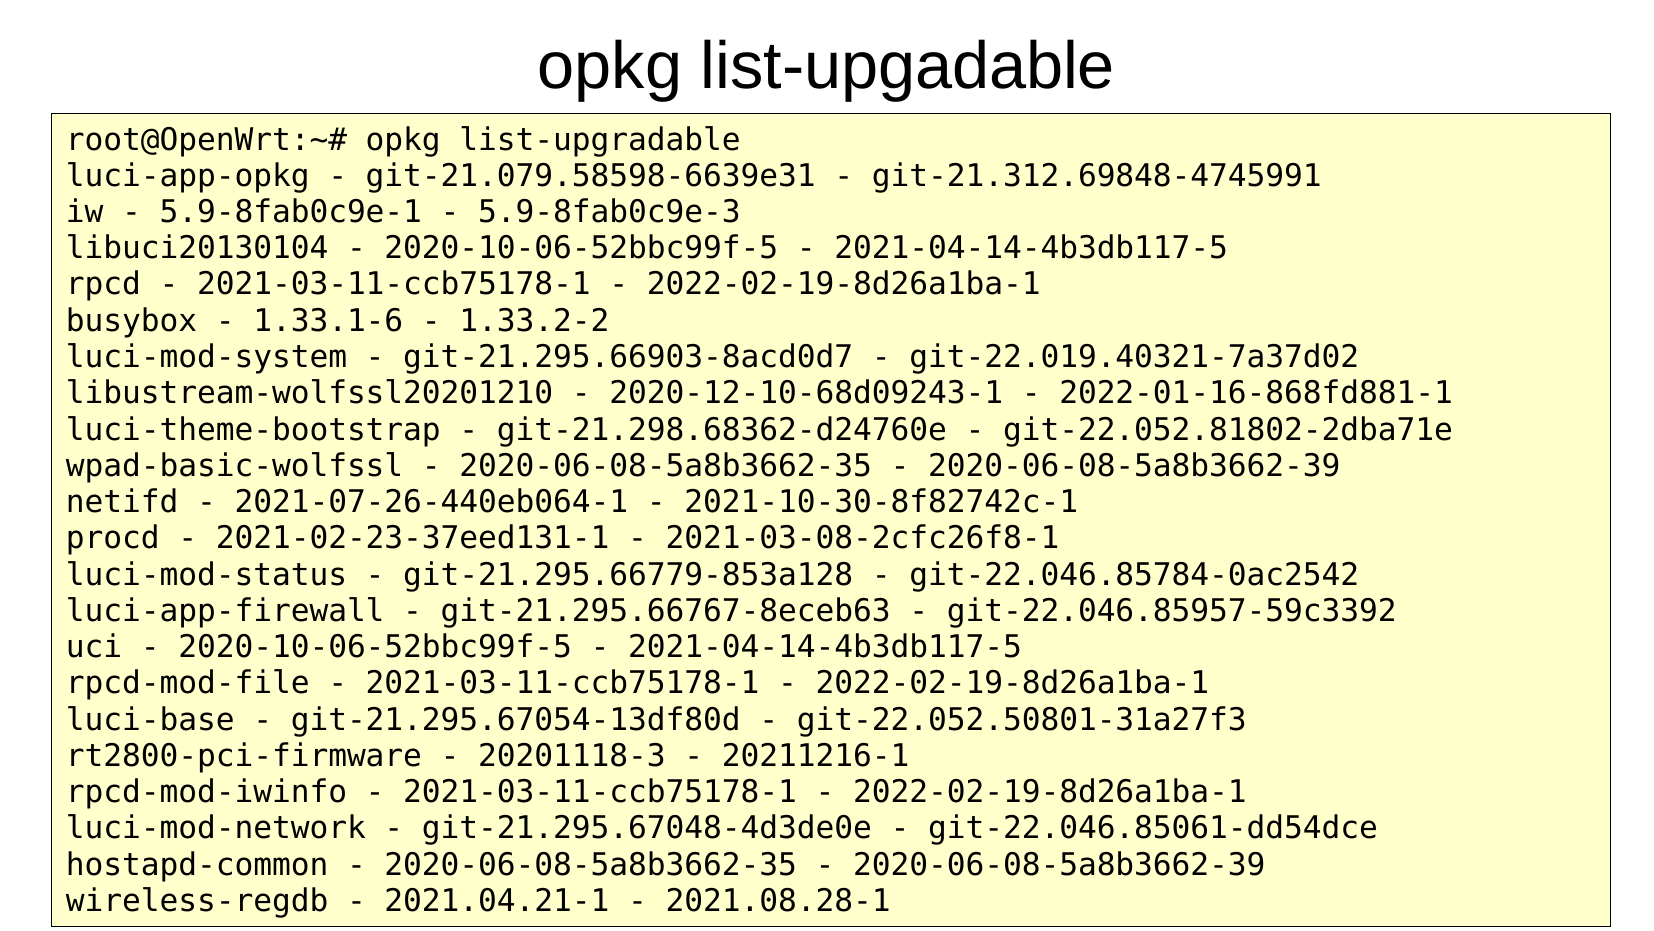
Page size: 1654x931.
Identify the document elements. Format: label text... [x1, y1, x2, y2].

title opkg list-upgadable [82, 28, 1571, 104]
table_header root@OpenWrt:~# opkg list-upgradable luci-app-opkg - git-21.079.58598-6639e31 - git-21.312.69848-4745991 iw - 5.9-8fab0c9e-1 - 5.9-8fab0c9e-3 libuci20130104 - 2020-10-06-52bbc99f-5 - 2021-04-14-4b3db117-5 rpcd - 2021-03-11-ccb75178-1 - 2022-02-19-8d26a1ba-1 busybox - 1.33.1-6 - 1.33.2-2 luci-mod-system - git-21.295.66903-8acd0d7 - git-22.019.40321-7a37d02 libustream-wolfssl20201210 - 2020-12-10-68d09243-1 - 2022-01-16-868fd881-1 luci-theme-bootstrap - git-21.298.68362-d24760e - git-22.052.81802-2dba71e wpad-basic-wolfssl - 2020-06-08-5a8b3662-35 - 2020-06-08-5a8b3662-39 netifd - 2021-07-26-440eb064-1 - 2021-10-30-8f82742c-1 procd - 2021-02-23-37eed131-1 - 2021-03-08-2cfc26f8-1 luci-mod-status - git-21.295.66779-853a128 - git-22.046.85784-0ac2542 luci-app-firewall - git-21.295.66767-8eceb63 - git-22.046.85957-59c3392 uci - 2020-10-06-52bbc99f-5 - 2021-04-14-4b3db117-5 rpcd-mod-file - 2021-03-11-ccb75178-1 - 2022-02-19-8d26a1ba-1 luci-base - git-21.295.67054-13df80d - git-22.052.50801-31a27f3 rt2800-pci-firmware - 20201118-3 - 20211216-1 rpcd-mod-iwinfo - 2021-03-11-ccb75178-1 - 2022-02-19-8d26a1ba-1 luci-mod-network - git-21.295.67048-4d3de0e - git-22.046.85061-dd54dce hostapd-common - 2020-06-08-5a8b3662-35 - 2020-06-08-5a8b3662-39 wireless-regdb - 2021.04.21-1 - 2021.08.28-1 [52, 114, 1610, 926]
